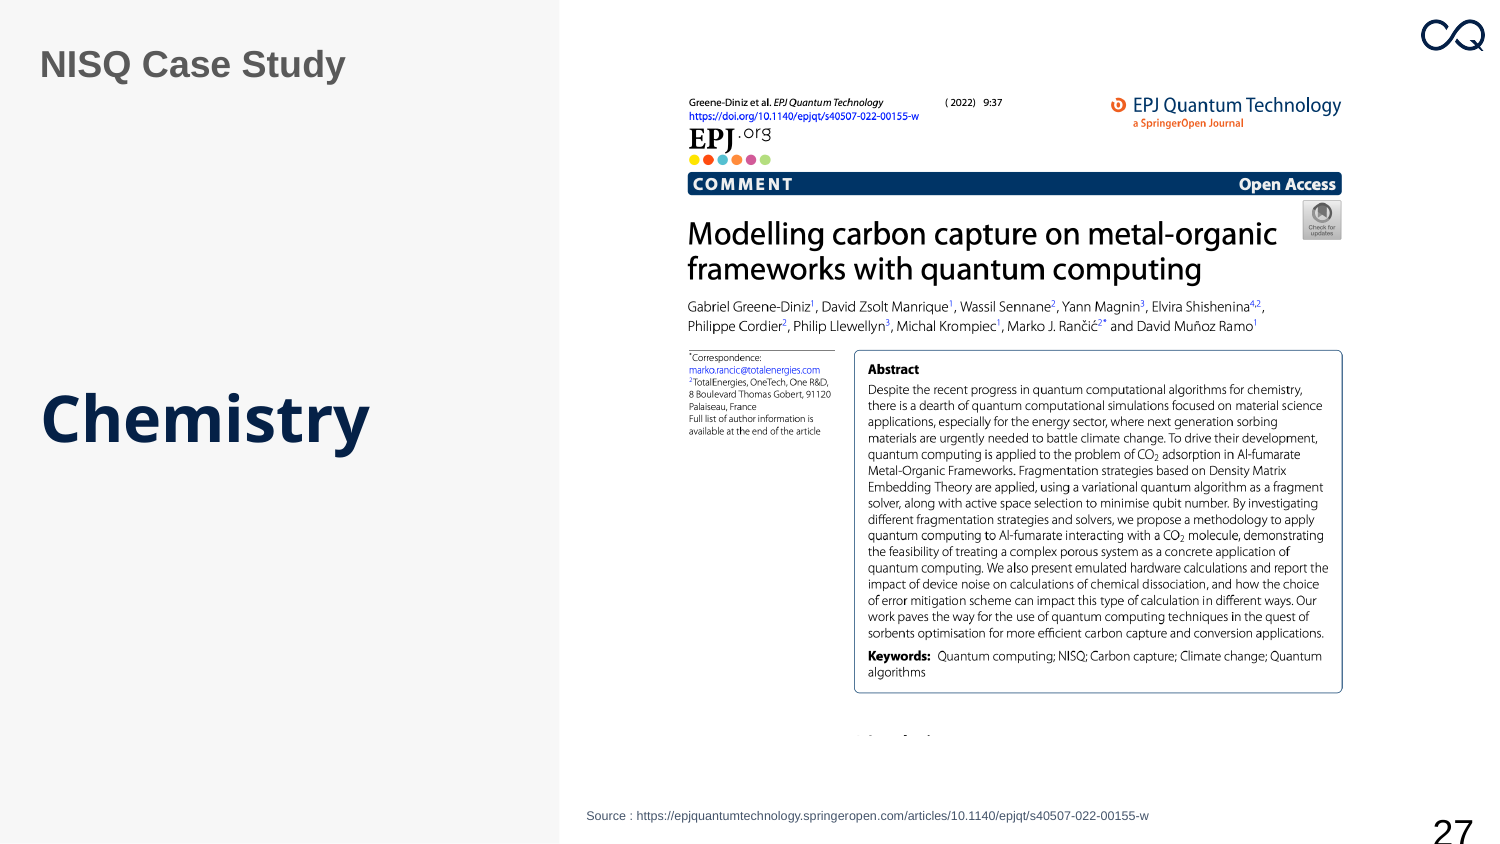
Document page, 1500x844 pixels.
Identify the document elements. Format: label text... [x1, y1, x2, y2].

picture [1421, 19, 1485, 51]
title Chemistry [25, 363, 560, 481]
picture [631, 63, 1397, 736]
text_box NISQ Case Study [24, 24, 518, 100]
text_box Source : https://epjquantumtechnology.springeropen.com/articles/10.1140/epjqt/s40507-022-00155-w [571, 792, 1312, 837]
